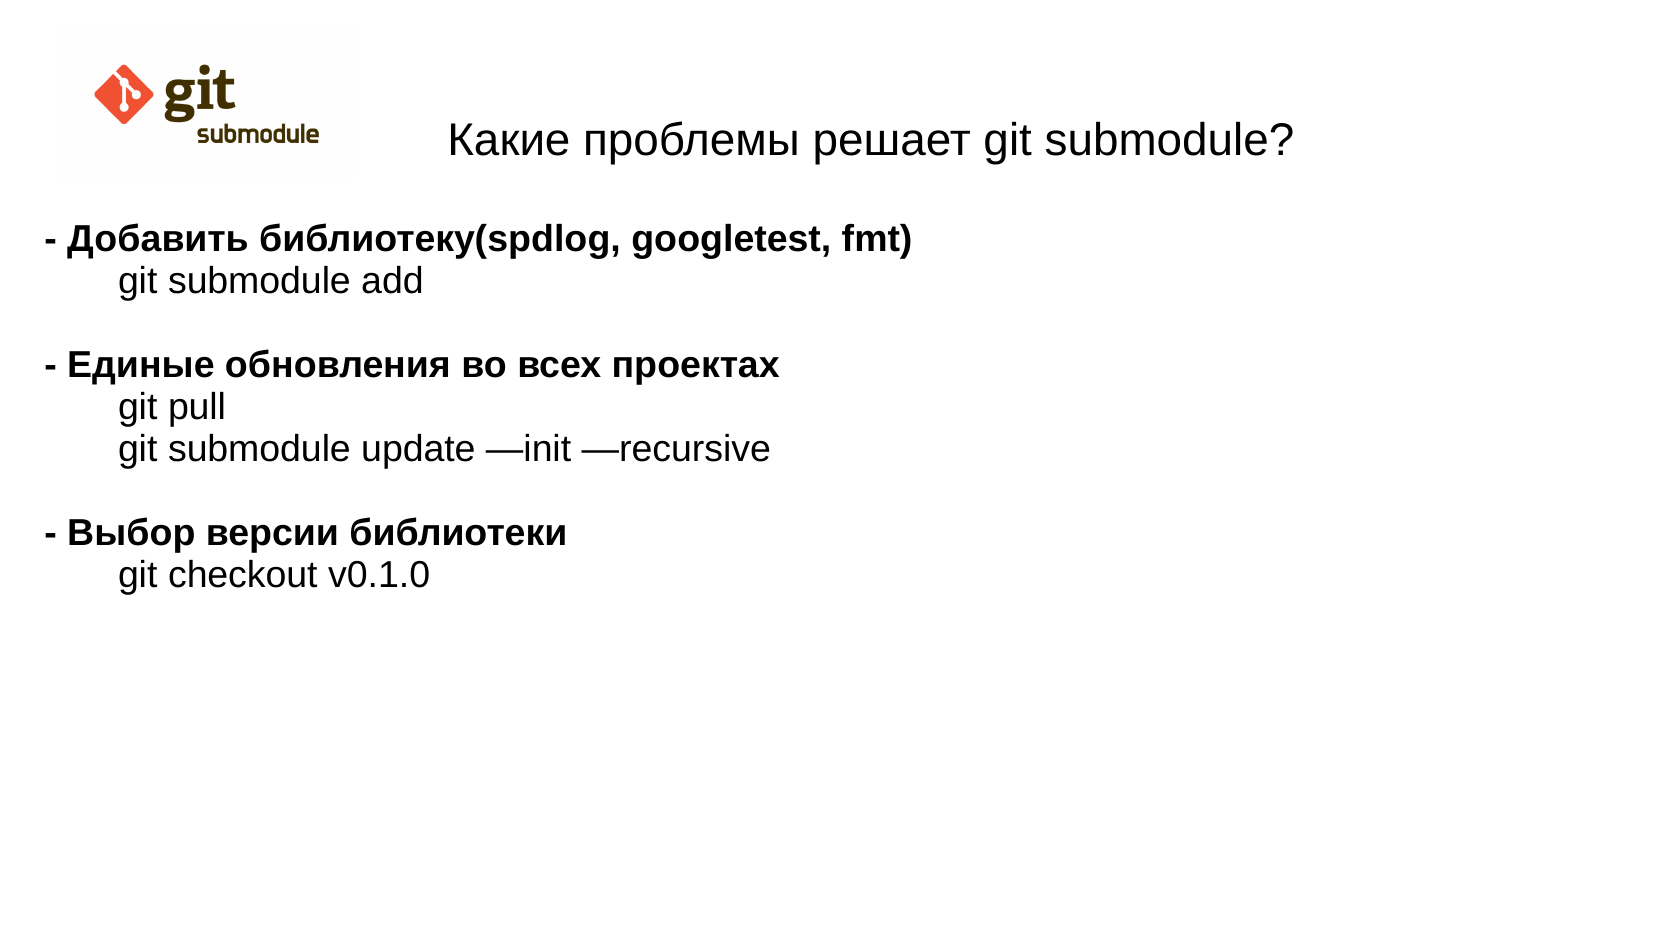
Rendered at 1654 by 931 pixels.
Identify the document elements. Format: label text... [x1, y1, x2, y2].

text_box - Добавить библиотеку(spdlog, googletest, fmt) git submodule add - Единые обновления во всех проектах git pull git submodule update —init —recursive - Выбор версии библиотеки git checkout v0.1.0 [29, 210, 1595, 604]
picture [59, 27, 355, 178]
title Какие проблемы решает git submodule? [324, 88, 1418, 192]
